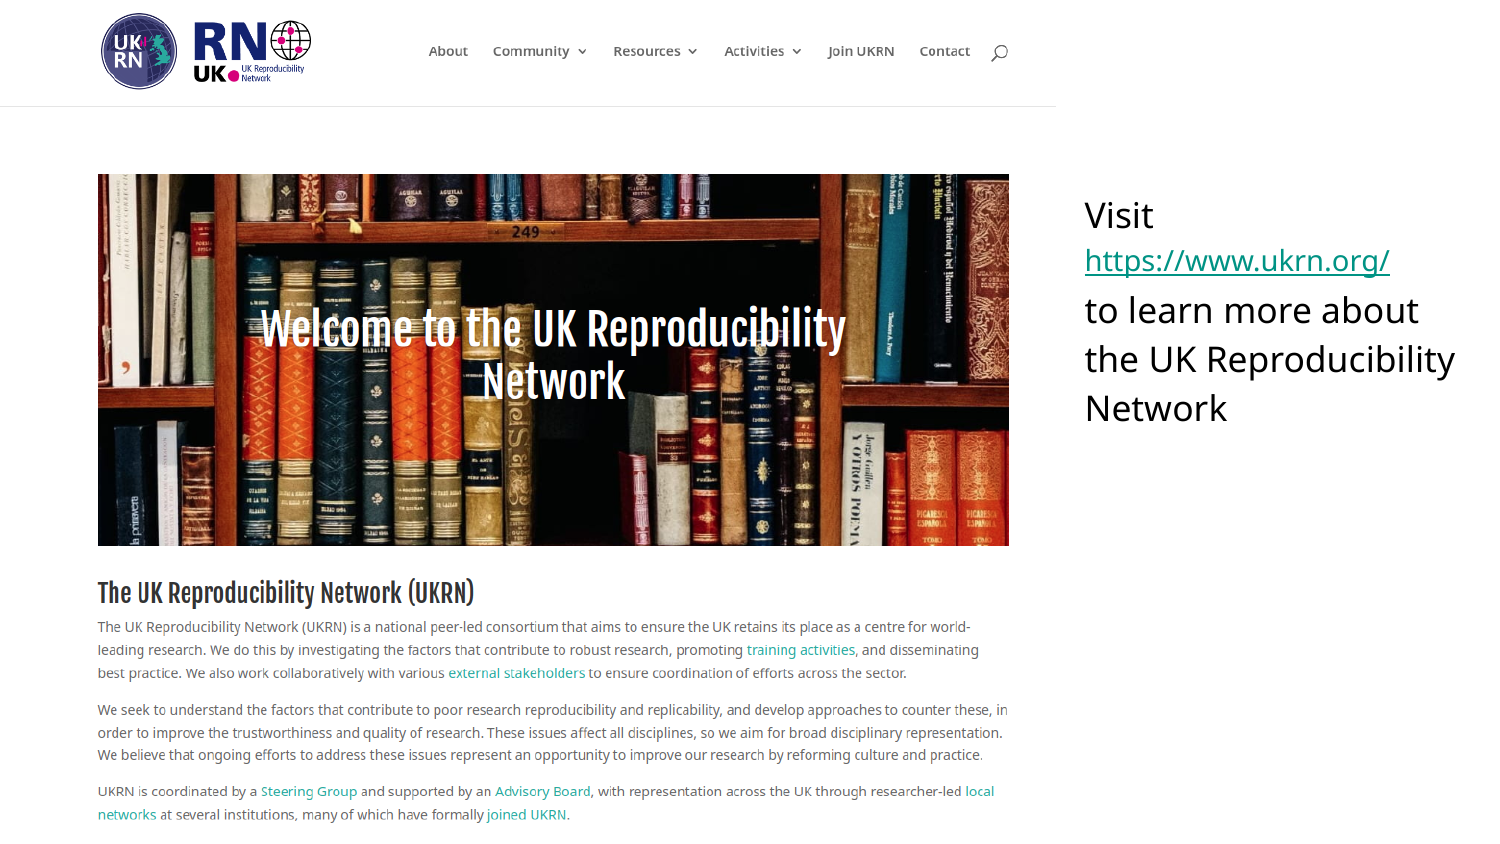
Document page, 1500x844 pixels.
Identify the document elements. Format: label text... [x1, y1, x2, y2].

picture [0, 0, 1056, 844]
text_box Visit https://www.ukrn.org/ to learn more about the UK Reproducibility Network [1056, 172, 1473, 700]
